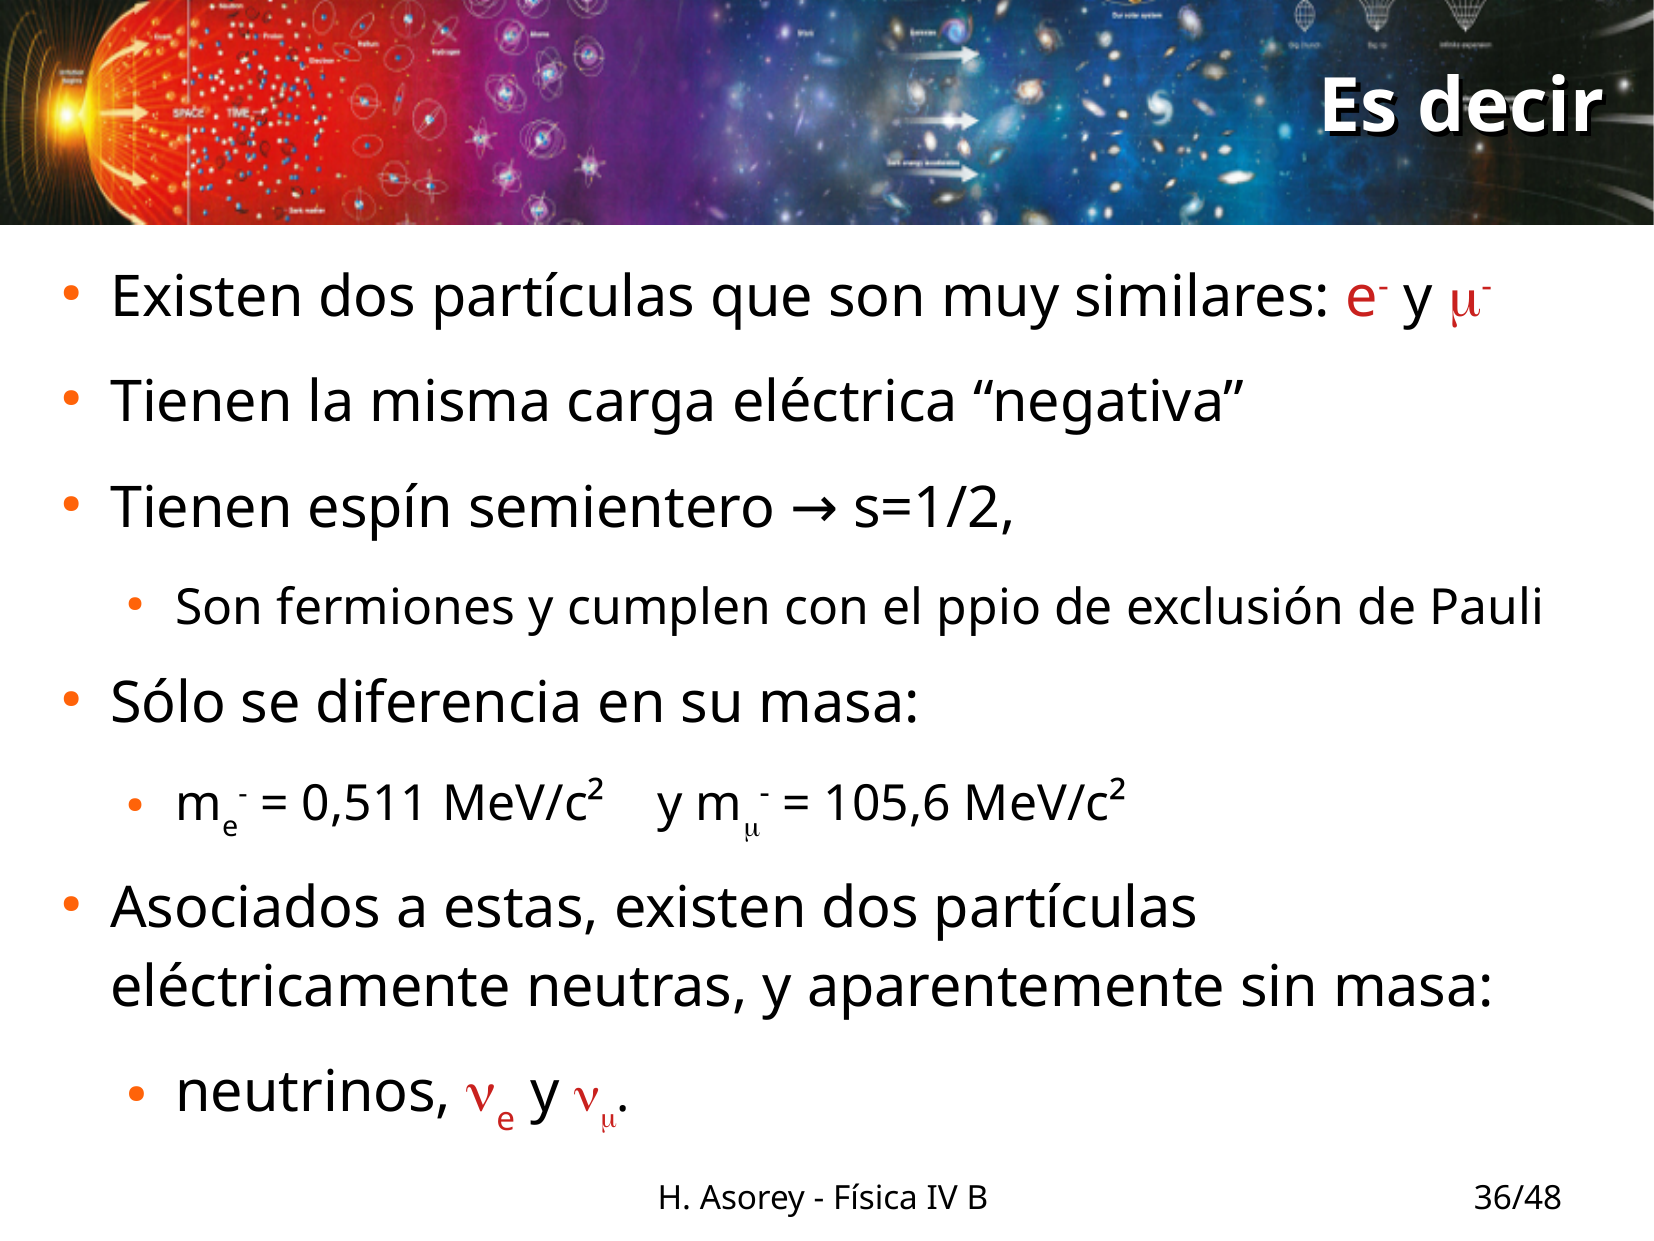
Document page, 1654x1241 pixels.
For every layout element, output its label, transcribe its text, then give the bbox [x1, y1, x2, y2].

picture [0, 0, 1654, 225]
list Existen dos partículas que son muy similares: e- y m- Tienen la misma carga eléctrica “negativa” Tienen espín semientero → s=1/2, Son fermiones y cumplen con el ppio de exclusión de Pauli Sólo se diferencia en su masa: me- = 0,511 MeV/c² y mm- = 105,6 MeV/c² Asociados a estas, existen dos partículas eléctricamente neutras, y aparentemente sin masa: neutrinos, ne y nm. [45, 255, 1606, 1156]
title Es decir [45, 15, 1606, 191]
